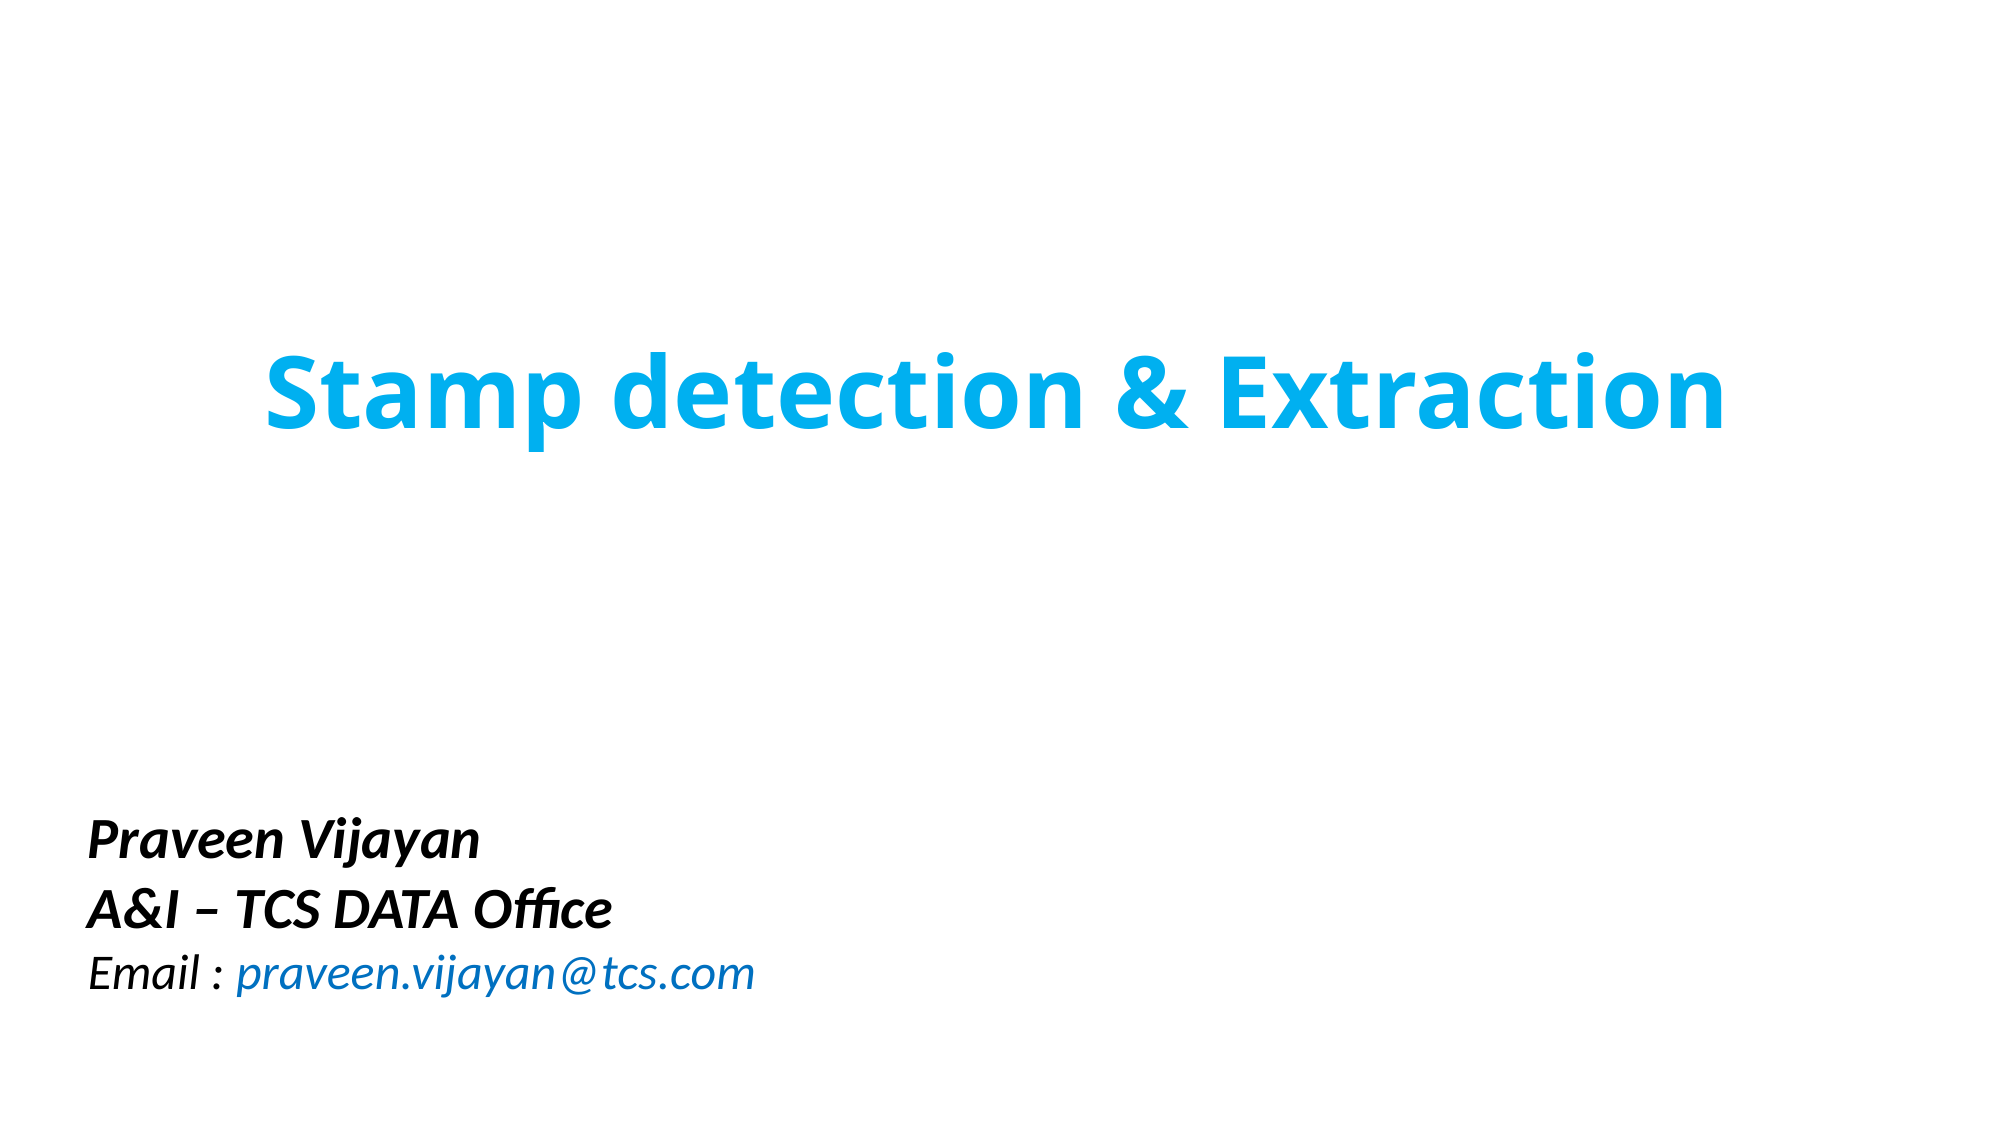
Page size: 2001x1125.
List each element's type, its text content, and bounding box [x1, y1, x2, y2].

text_box Stamp detection & Extraction [249, 184, 1750, 576]
text_box Praveen Vijayan A&I – TCS DATA Office Email : praveen.vijayan@tcs.com [73, 792, 1573, 1064]
